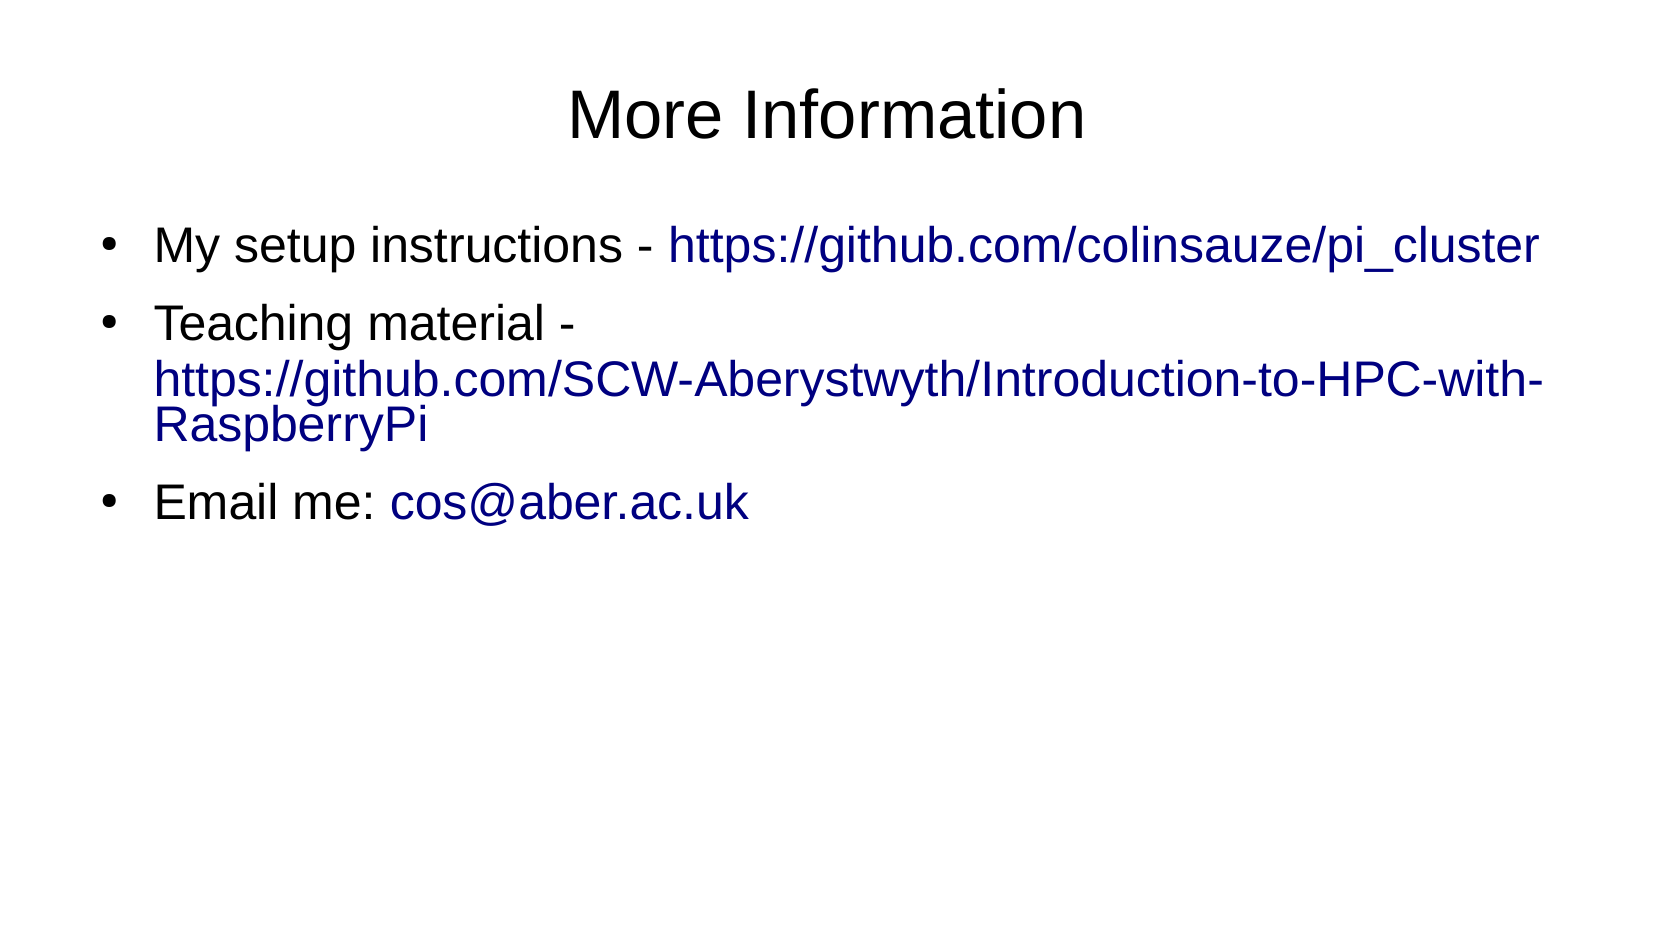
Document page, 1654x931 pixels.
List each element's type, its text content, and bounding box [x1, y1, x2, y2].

list My setup instructions - https://github.com/colinsauze/pi_cluster Teaching material - https://github.com/SCW-Aberystwyth/Introduction-to-HPC-with-RaspberryPi Email me: cos@aber.ac.uk [82, 217, 1571, 758]
title More Information [82, 37, 1571, 193]
